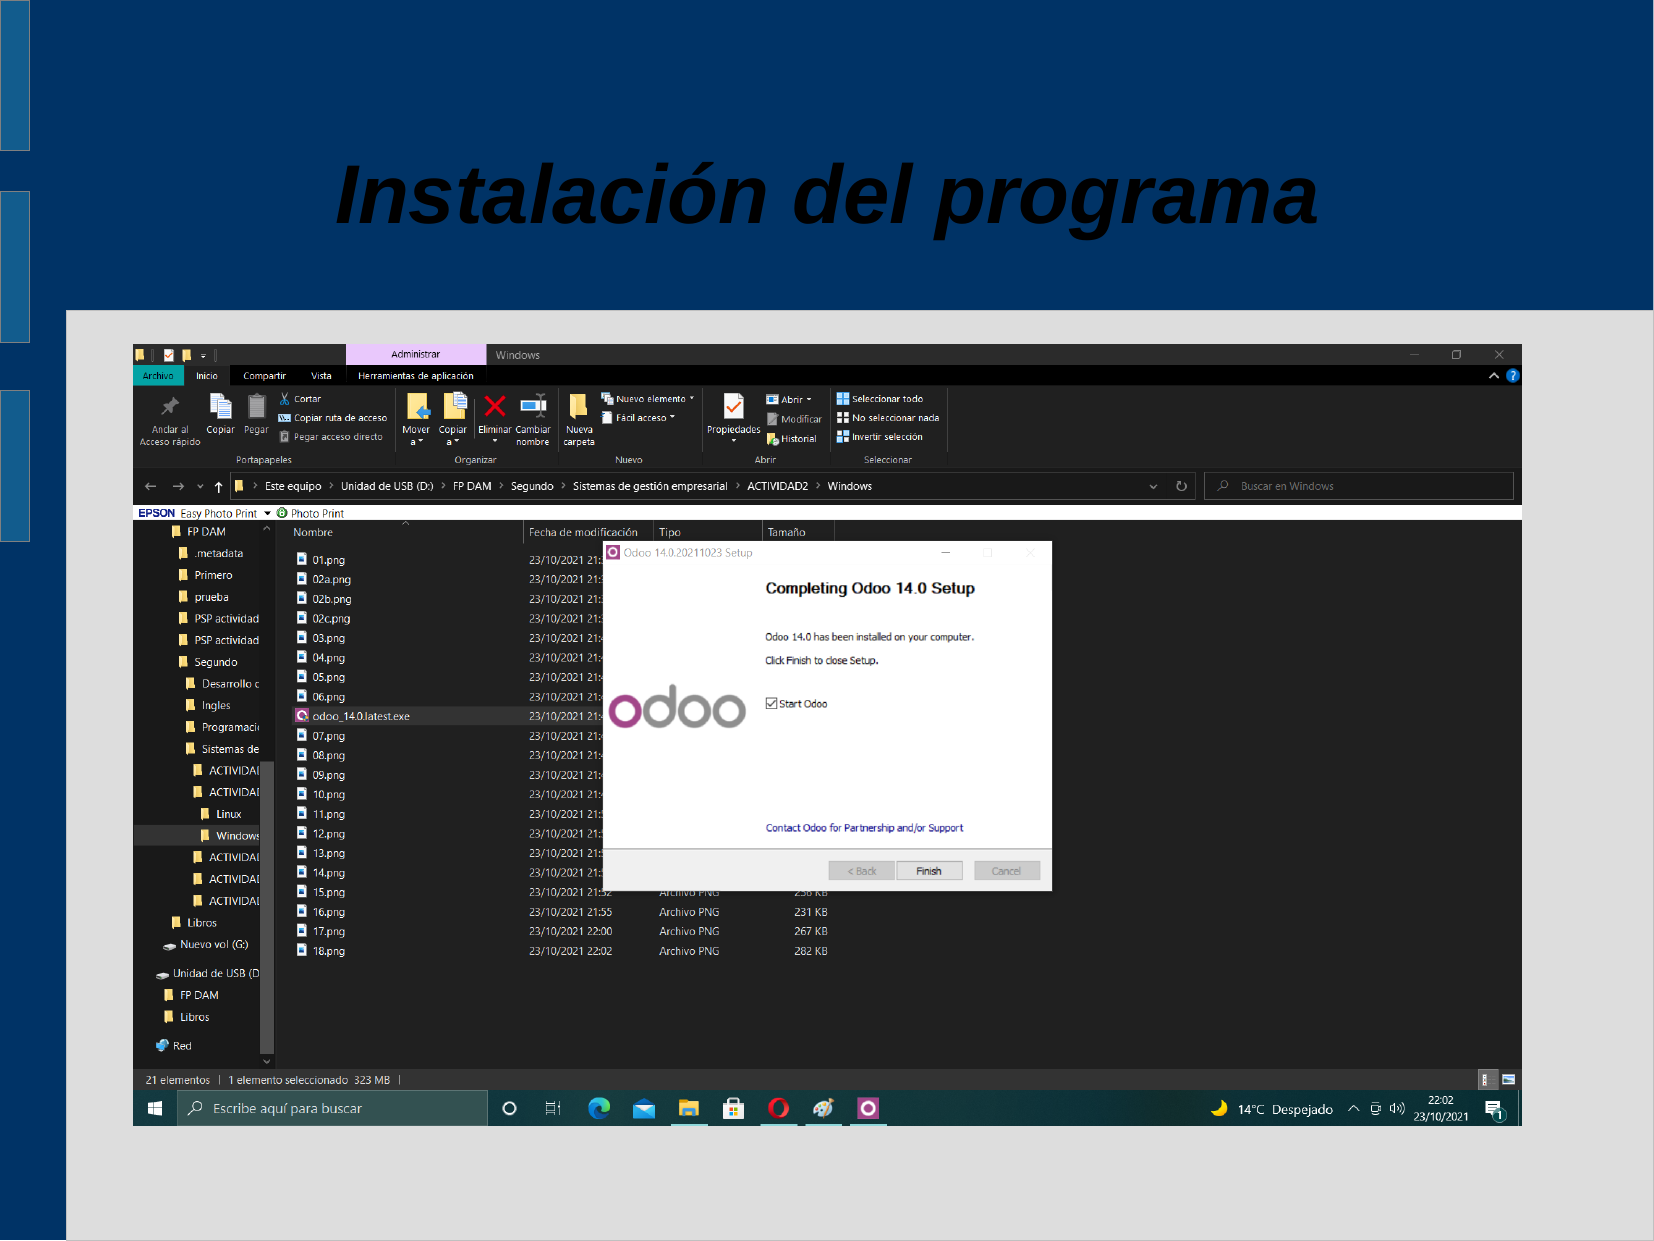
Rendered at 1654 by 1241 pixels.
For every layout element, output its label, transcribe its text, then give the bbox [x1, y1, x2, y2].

picture [133, 344, 1522, 1126]
title Instalación del programa [121, 91, 1534, 299]
